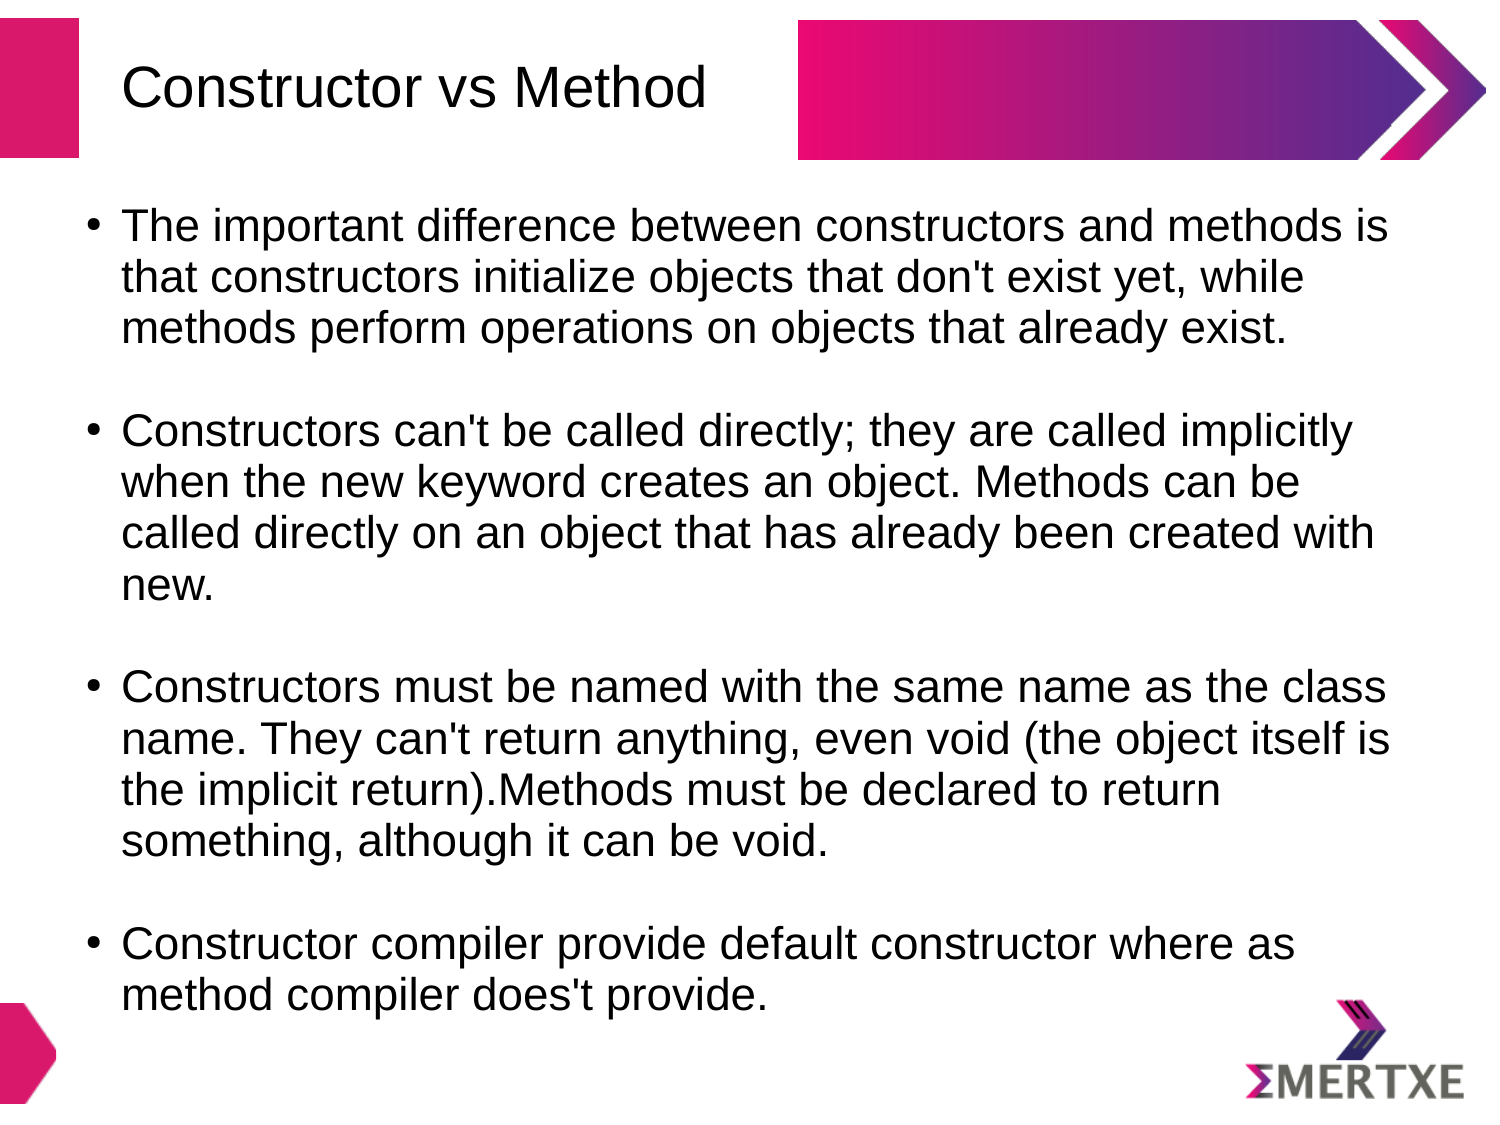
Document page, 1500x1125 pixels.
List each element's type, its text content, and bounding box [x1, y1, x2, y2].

picture [798, 20, 1486, 160]
text_box Constructor vs Method [106, 47, 745, 154]
text_box The important difference between constructors and methods is that constructors initialize objects that don't exist yet, while methods perform operations on objects that already exist. Constructors can't be called directly; they are called implicitly when the new keyword creates an object. Methods can be called directly on an object that has already been created with new. Constructors must be named with the same name as the class name. They can't return anything, even void (the object itself is the implicit return).Methods must be declared to return something, although it can be void. Constructor compiler provide default constructor where as method compiler does't provide. [70, 192, 1441, 1028]
picture [1245, 996, 1465, 1099]
